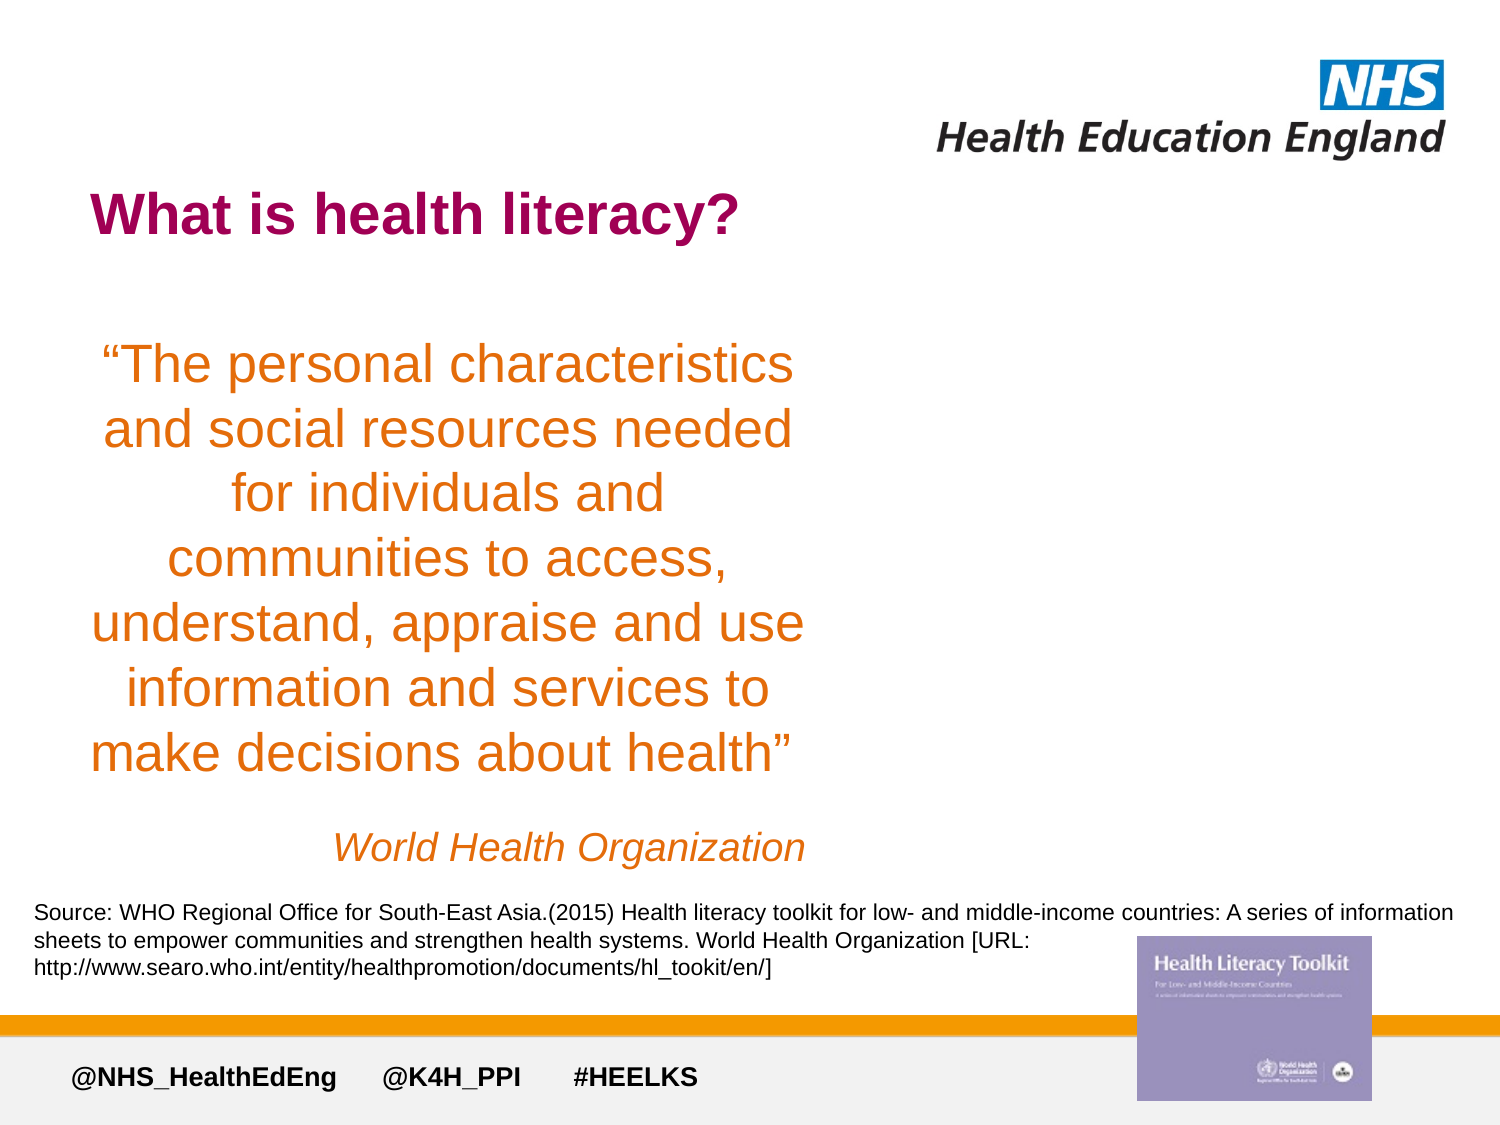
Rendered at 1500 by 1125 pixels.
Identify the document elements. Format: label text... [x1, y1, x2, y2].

title What is health literacy? [75, 168, 1351, 280]
list “The personal characteristics and social resources needed for individuals and communities to access, understand, appraise and use information and services to make decisions about health” World Health Organization [79, 256, 1446, 868]
picture [1137, 936, 1372, 1101]
text_box Source: WHO Regional Office for South-East Asia.(2015) Health literacy toolkit for low- and middle-income countries: A series of information sheets to empower communities and strengthen health systems. World Health Organization [URL: http://www.searo.who.int/entity/healthpromotion/documents/hl_tookit/en/] [18, 890, 1482, 989]
text_box @NHS_HealthEdEng @K4H_PPI #HEELKS [55, 1052, 932, 1113]
